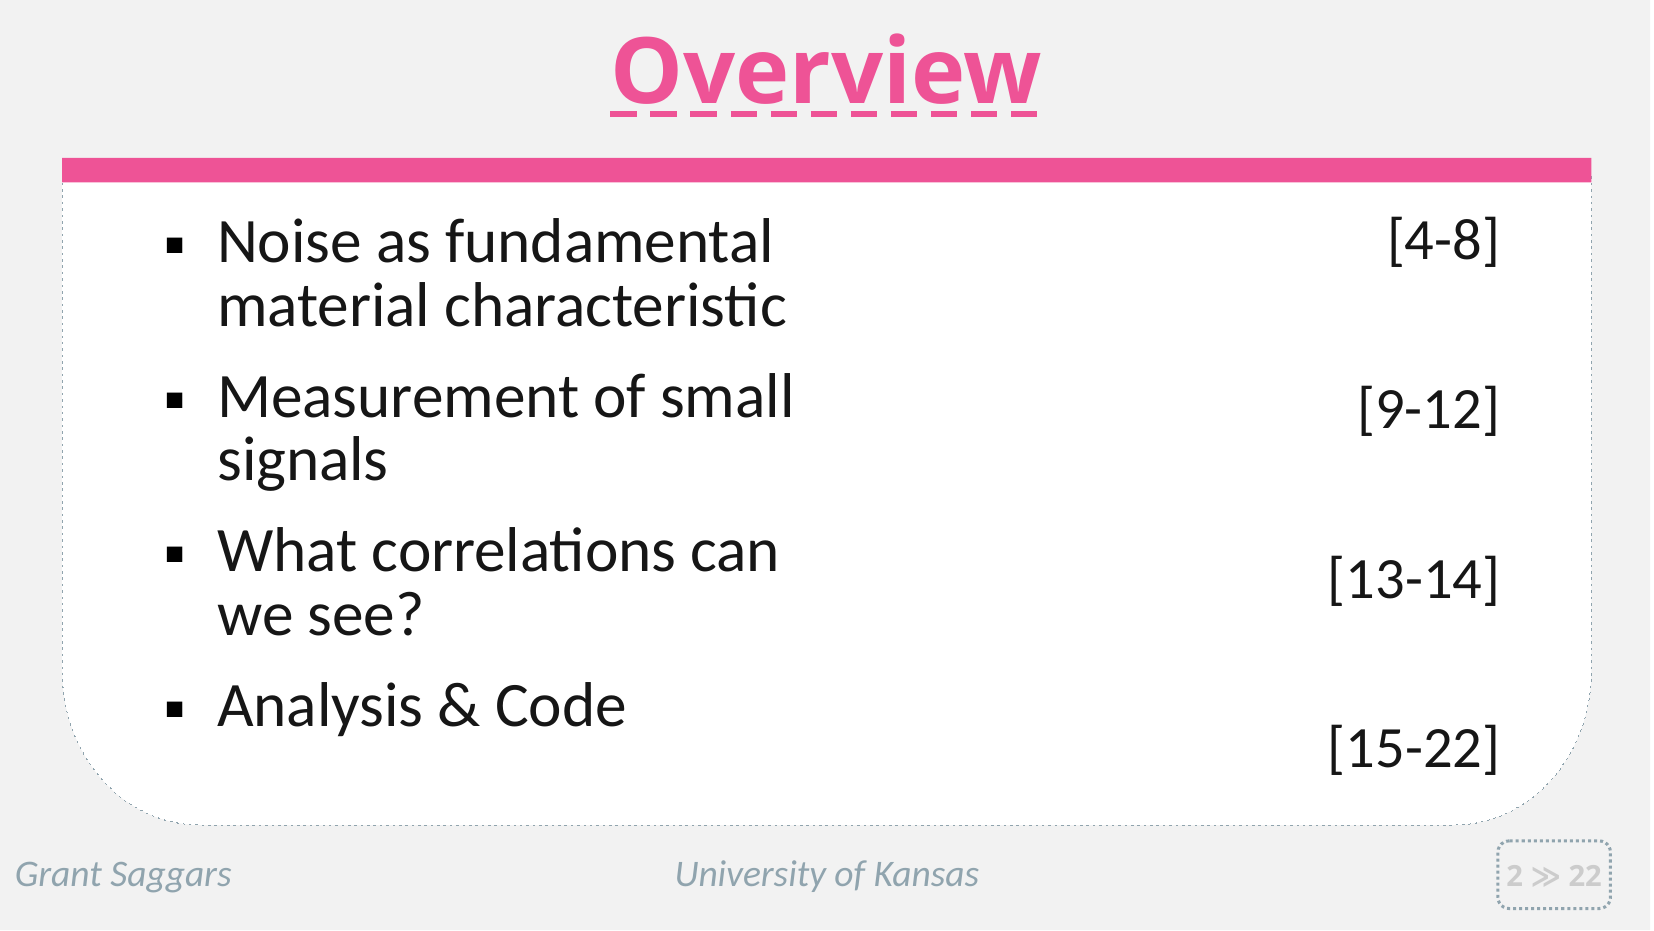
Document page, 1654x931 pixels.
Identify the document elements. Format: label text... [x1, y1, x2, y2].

list [4-8] [9-12] [13-14] [15-22] [841, 215, 1501, 788]
list Noise as fundamental material characteristic Measurement of small signals What correlations can we see? Analysis & Code [150, 215, 809, 788]
title Overview [82, 8, 1571, 128]
